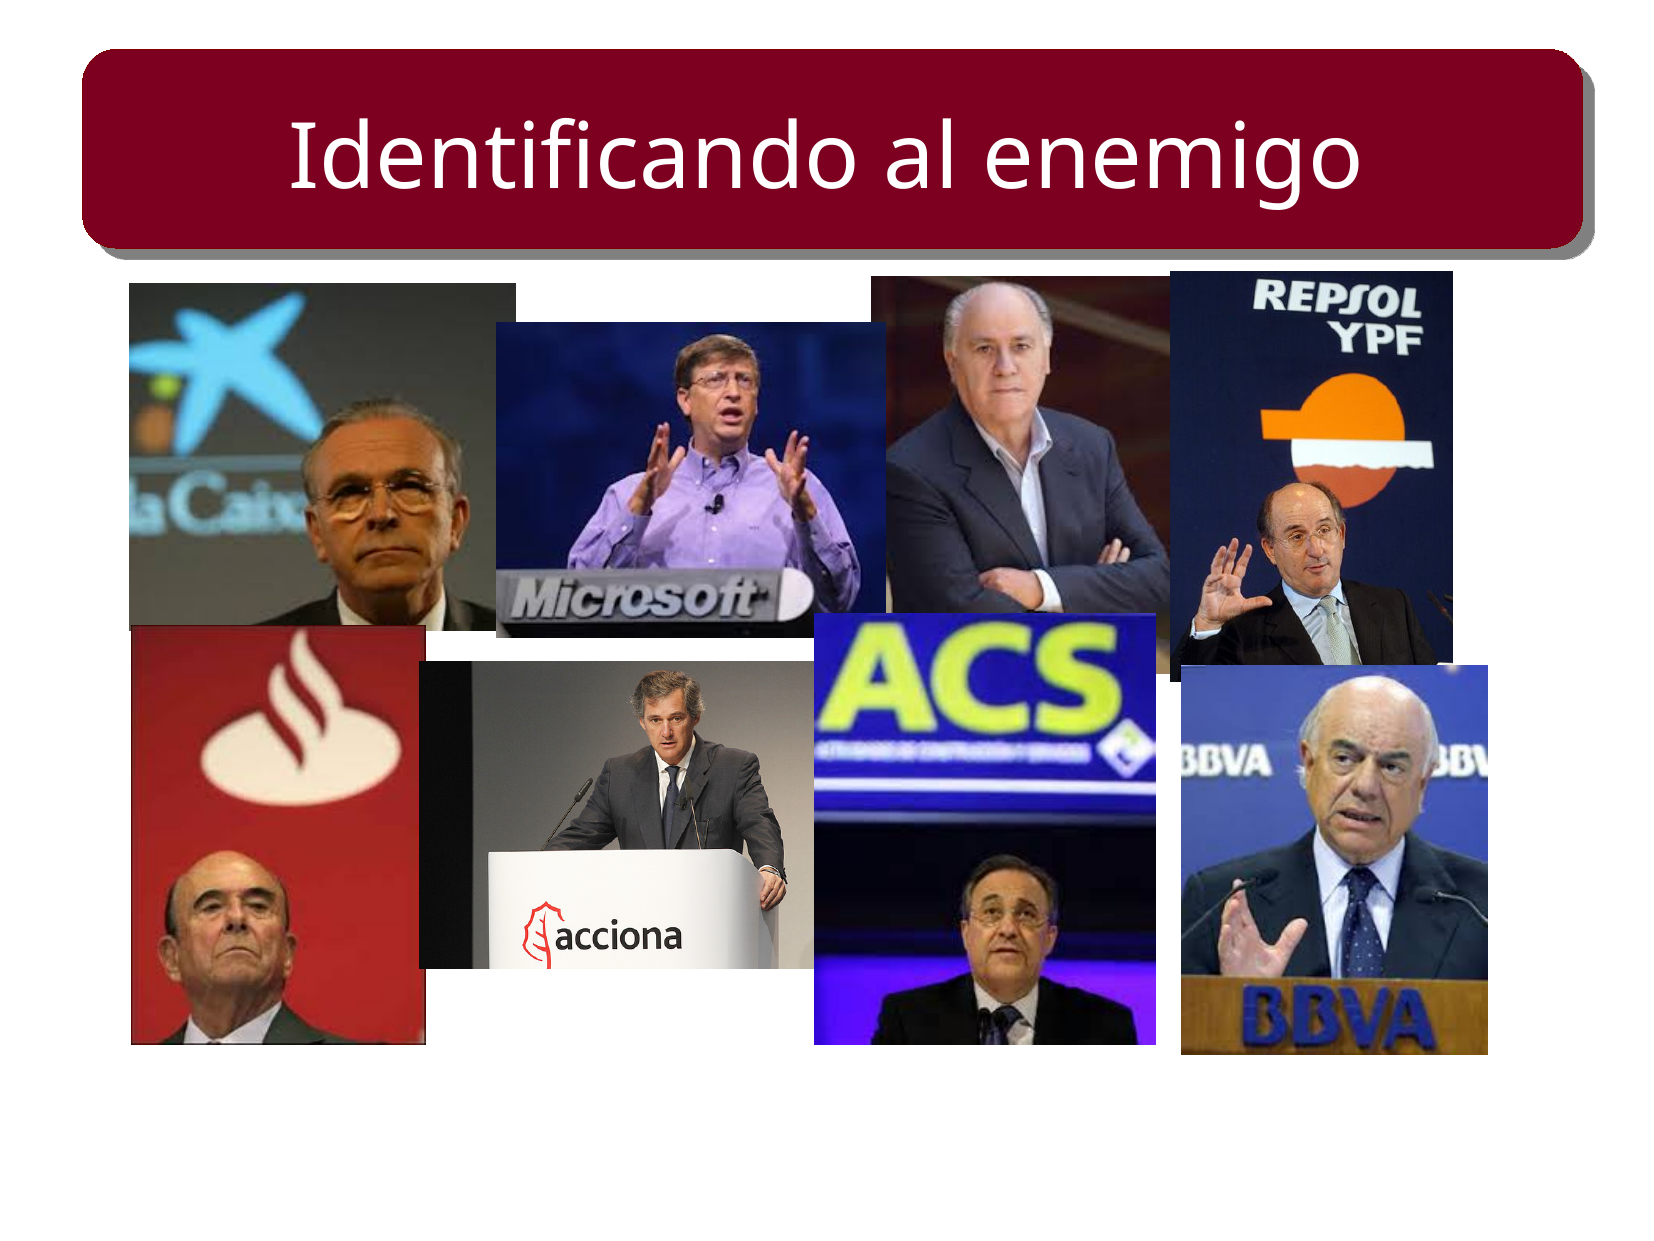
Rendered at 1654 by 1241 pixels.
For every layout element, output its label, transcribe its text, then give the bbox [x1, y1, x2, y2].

picture [129, 271, 1488, 1055]
title Identificando al enemigo [82, 49, 1571, 257]
